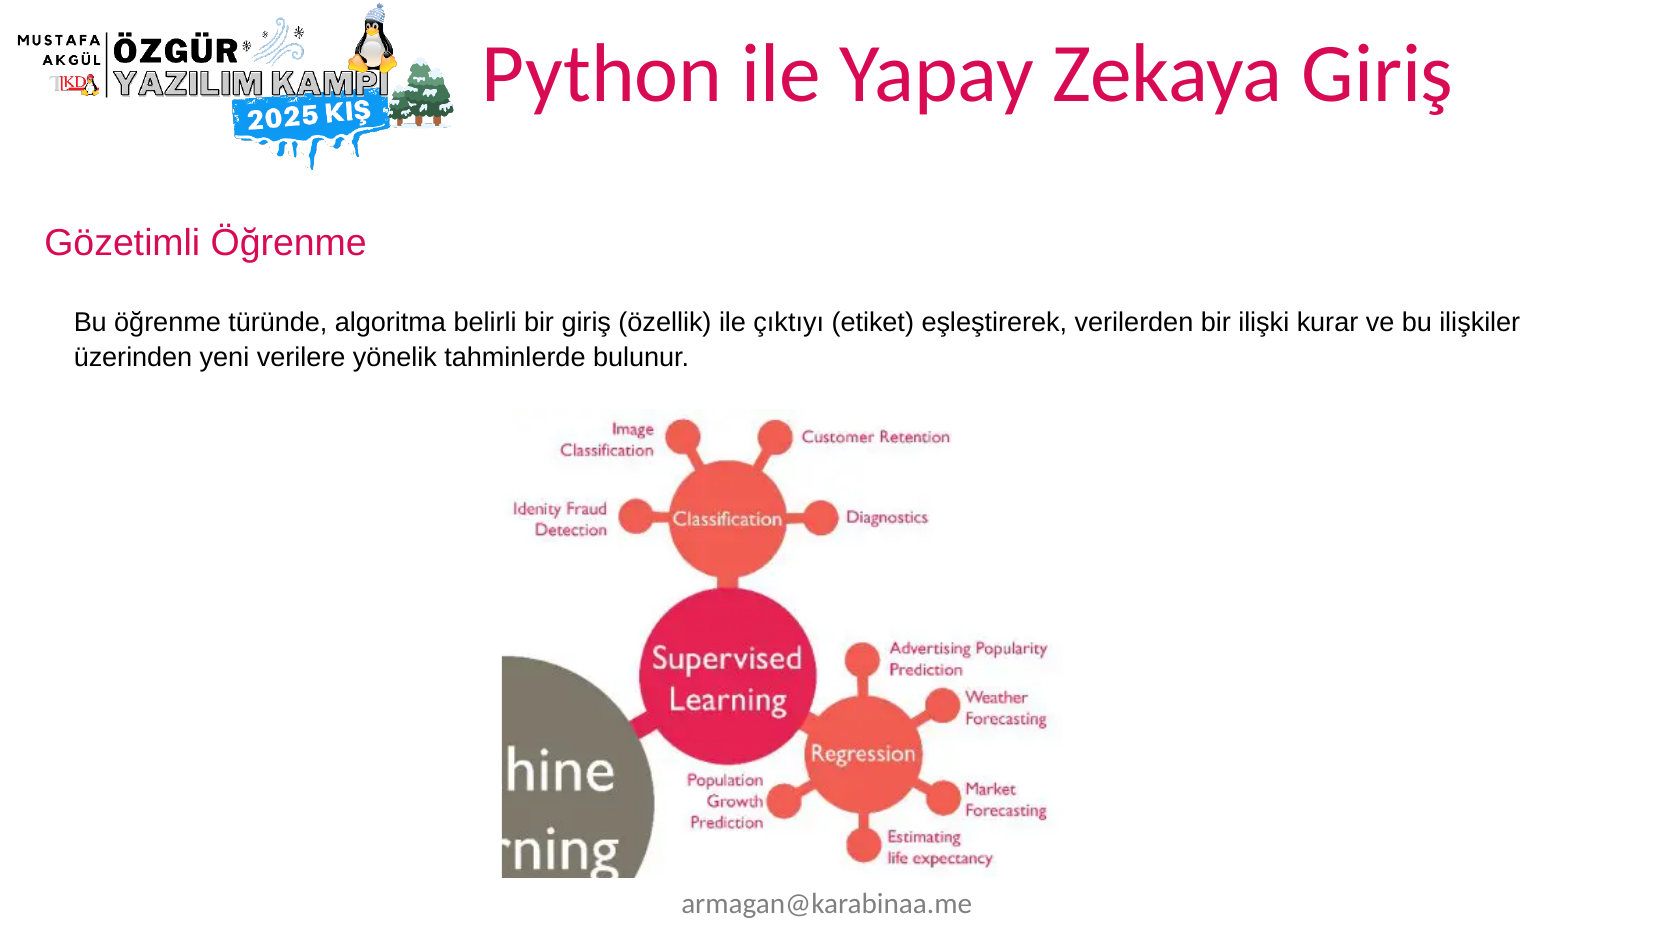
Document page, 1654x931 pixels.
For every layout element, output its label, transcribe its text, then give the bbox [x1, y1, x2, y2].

text_box Python ile Yapay Zekaya Giriş [467, 10, 1654, 126]
picture [0, 0, 463, 177]
text_box Gözetimli Öğrenme [29, 213, 854, 271]
text_box armagan@karabinaa.me [0, 877, 1654, 928]
picture [501, 409, 1063, 878]
text_box Bu öğrenme türünde, algoritma belirli bir giriş (özellik) ile çıktıyı (etiket) eşleştirerek, verilerden bir ilişki kurar ve bu ilişkiler üzerinden yeni verilere yönelik tahminlerde bulunur. [59, 295, 1565, 380]
